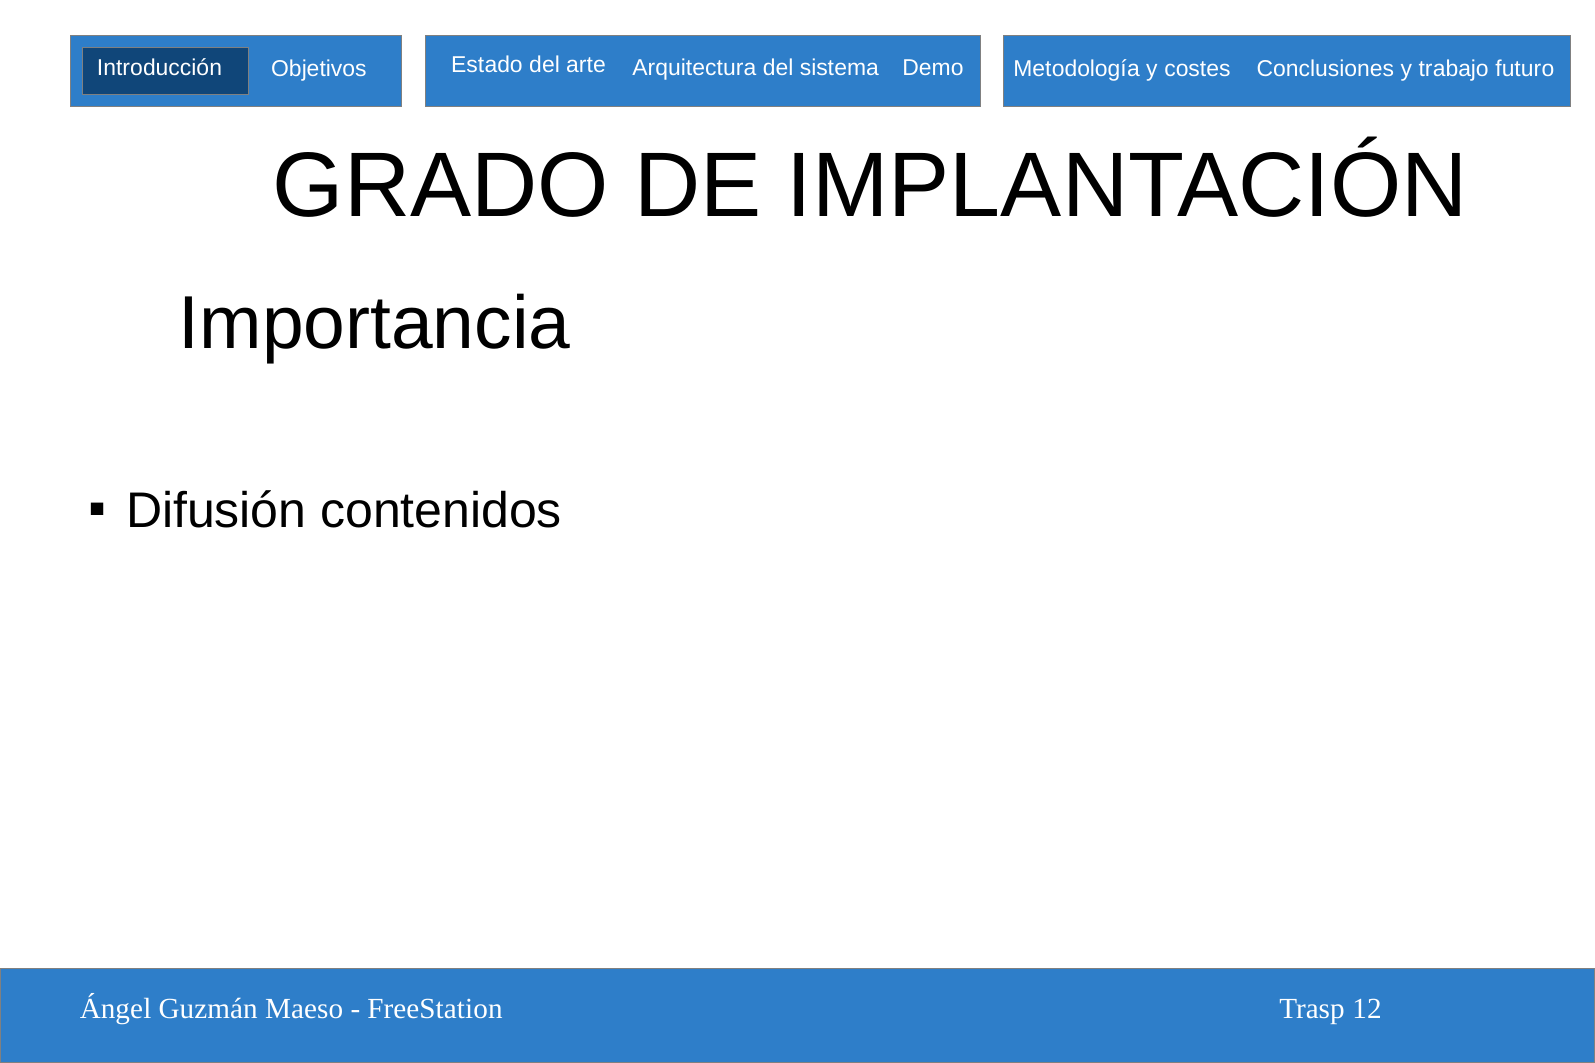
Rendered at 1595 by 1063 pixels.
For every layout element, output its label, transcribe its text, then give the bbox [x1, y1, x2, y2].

title Demo [868, 47, 999, 88]
title Conclusiones y trabajo futuro [1228, 36, 1583, 101]
title Arquitectura del sistema [625, 41, 886, 94]
title GRADO DE IMPLANTACIÓN [153, 128, 1589, 240]
text_box Difusión contenidos [76, 474, 577, 839]
text_box [70, 100, 402, 107]
text_box [1003, 101, 1571, 107]
title Estado del arte [413, 41, 644, 89]
text_box [425, 35, 981, 47]
text_box [425, 88, 981, 107]
title Objetivos [236, 36, 402, 101]
title Importancia [112, 266, 638, 378]
title Introducción [70, 35, 249, 100]
title Metodología y costes [981, 36, 1228, 101]
